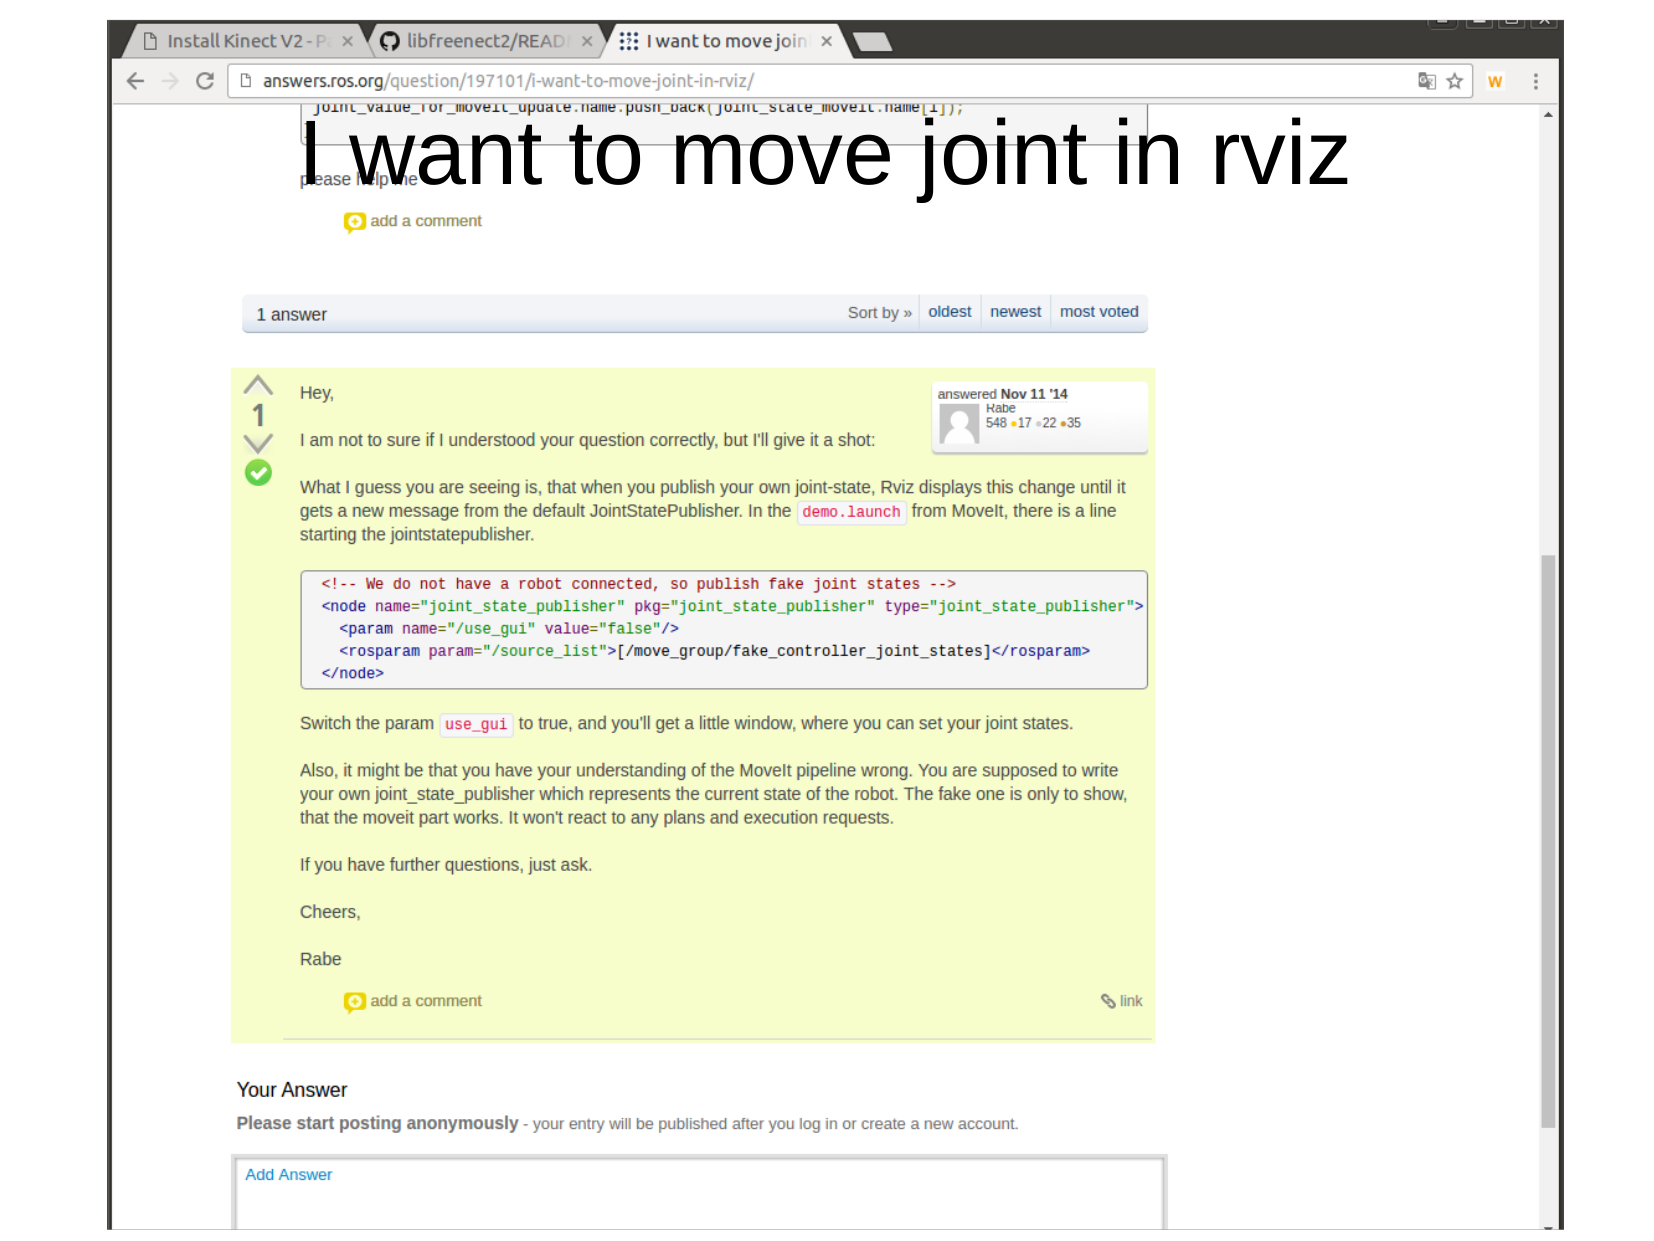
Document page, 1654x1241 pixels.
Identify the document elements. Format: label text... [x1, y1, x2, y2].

title I want to move joint in rviz [82, 49, 1571, 257]
picture [107, 257, 1564, 1241]
picture [107, 4, 1564, 49]
